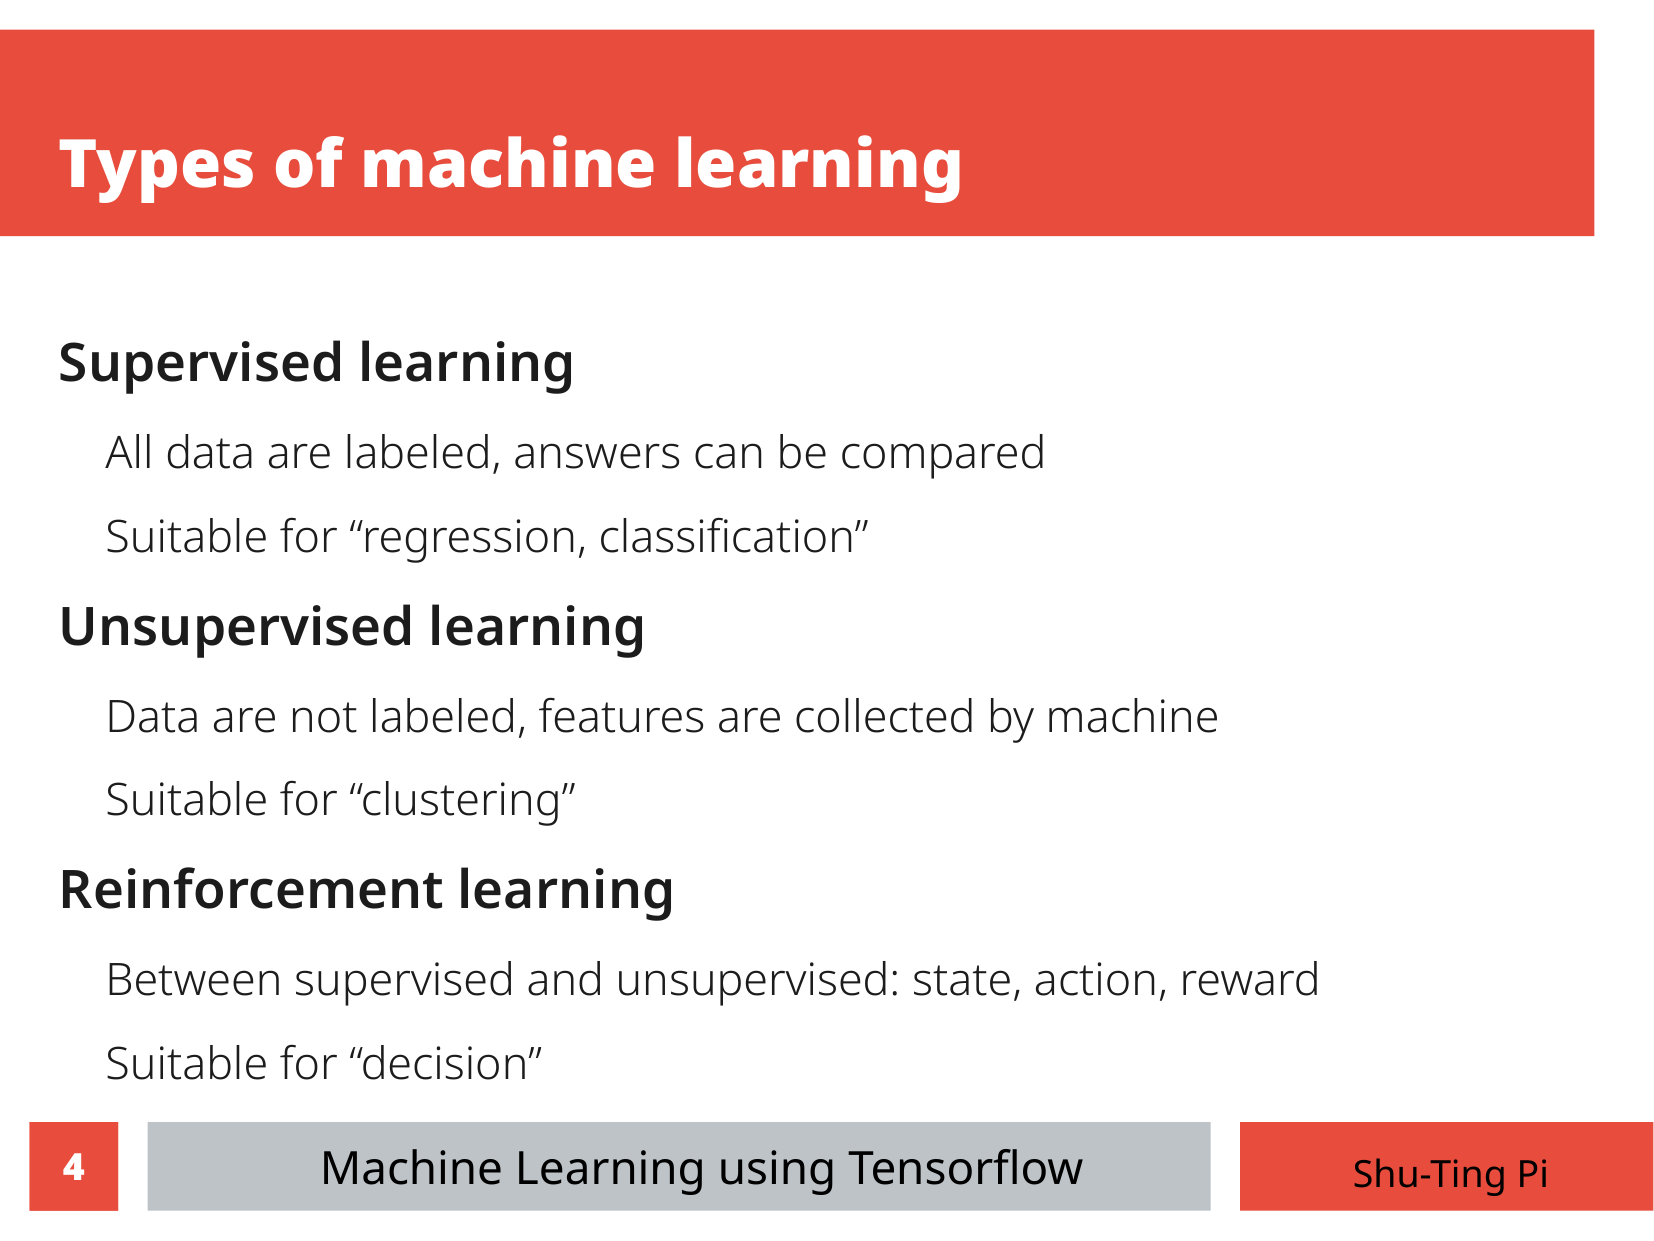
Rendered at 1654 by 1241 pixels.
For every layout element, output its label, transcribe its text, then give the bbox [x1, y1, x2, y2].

text_box Machine Learning using Tensorflow [305, 1128, 1191, 1241]
text_box Shu-Ting Pi [1338, 1140, 1548, 1203]
list Supervised learning All data are labeled, answers can be compared Suitable for “regression, classification” Unsupervised learning Data are not labeled, features are collected by machine Suitable for “clustering” Reinforcement learning Between supervised and unsupervised: state, action, reward Suitable for “decision” [59, 324, 1565, 1093]
title Types of machine learning [59, 59, 1595, 207]
